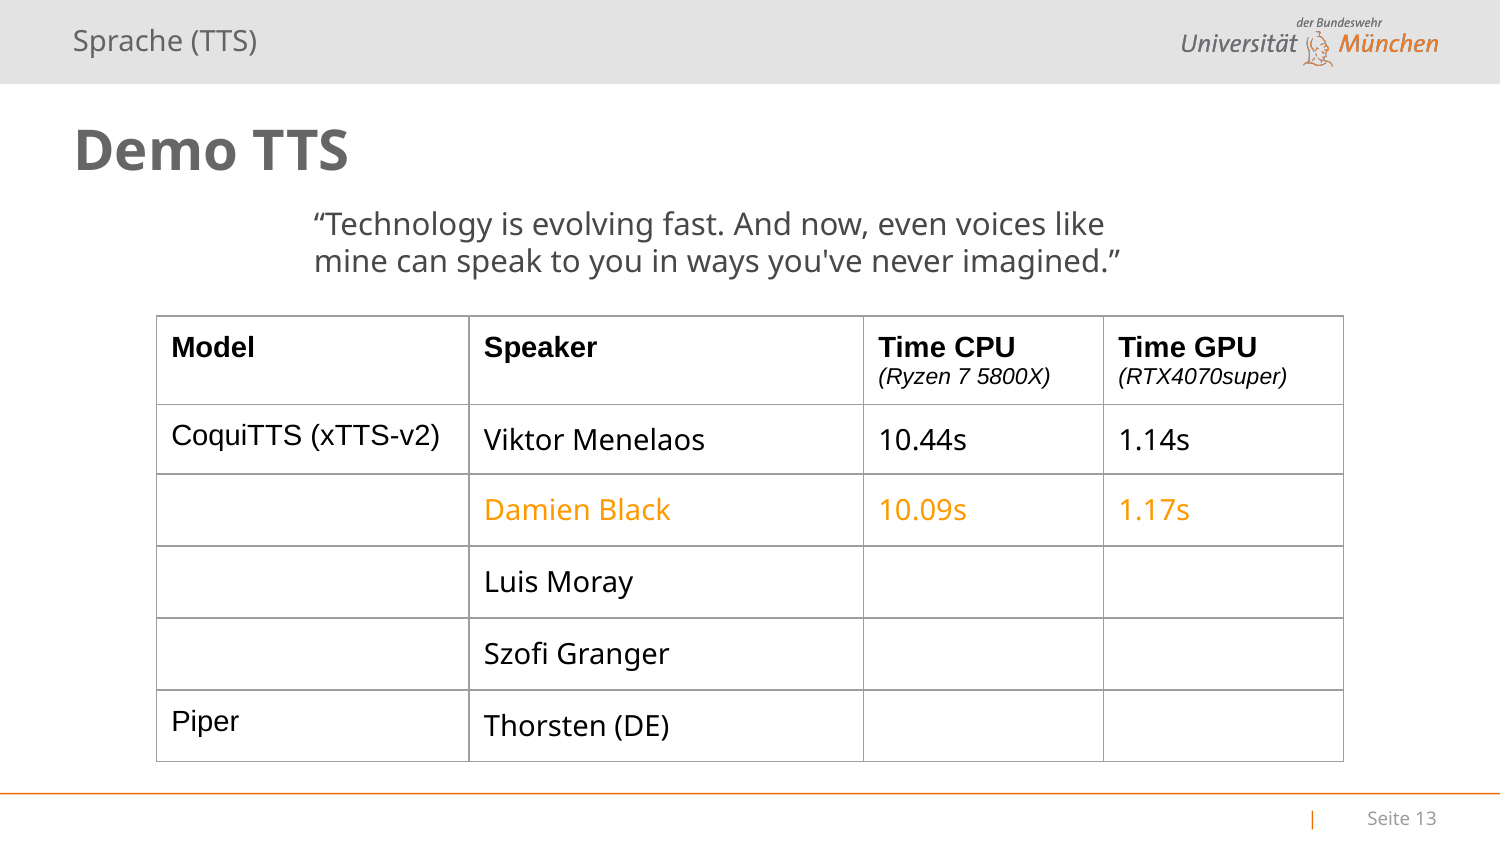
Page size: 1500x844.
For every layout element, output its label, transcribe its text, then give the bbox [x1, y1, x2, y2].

table_cell [1104, 619, 1343, 689]
table_cell 1.14s [1104, 405, 1343, 473]
table_cell Luis Moray [470, 547, 863, 617]
table_cell [1104, 547, 1343, 617]
table_header Model [157, 317, 468, 404]
table_header Time GPU (RTX4070super) [1104, 317, 1343, 404]
table_header Time CPU (Ryzen 7 5800X) [864, 349, 1103, 404]
title Sprache (TTS) [72, 26, 1092, 71]
table_cell Thorsten (DE) [470, 691, 863, 761]
table_cell [1104, 691, 1343, 761]
text_box “Technology is evolving fast. And now, even voices like mine can speak to you in ways you've never imagined.” [298, 189, 1201, 349]
table_cell CoquiTTS (xTTS-v2) [157, 405, 468, 473]
picture [1182, 17, 1438, 67]
table_header Speaker [470, 349, 863, 404]
table_cell [157, 475, 468, 545]
list Demo TTS [62, 108, 1230, 190]
table_cell [157, 547, 468, 617]
table_cell Damien Black [470, 475, 863, 545]
table_cell [864, 547, 1103, 617]
table_cell 1.17s [1104, 475, 1343, 545]
table_cell 10.44s [864, 405, 1103, 473]
table_cell [157, 619, 468, 689]
table_cell Szofi Granger [470, 619, 863, 689]
table_cell [864, 619, 1103, 689]
table_cell Viktor Menelaos [470, 405, 863, 473]
table_cell Piper [157, 691, 468, 761]
table_cell 10.09s [864, 475, 1103, 545]
table_cell [864, 691, 1103, 761]
